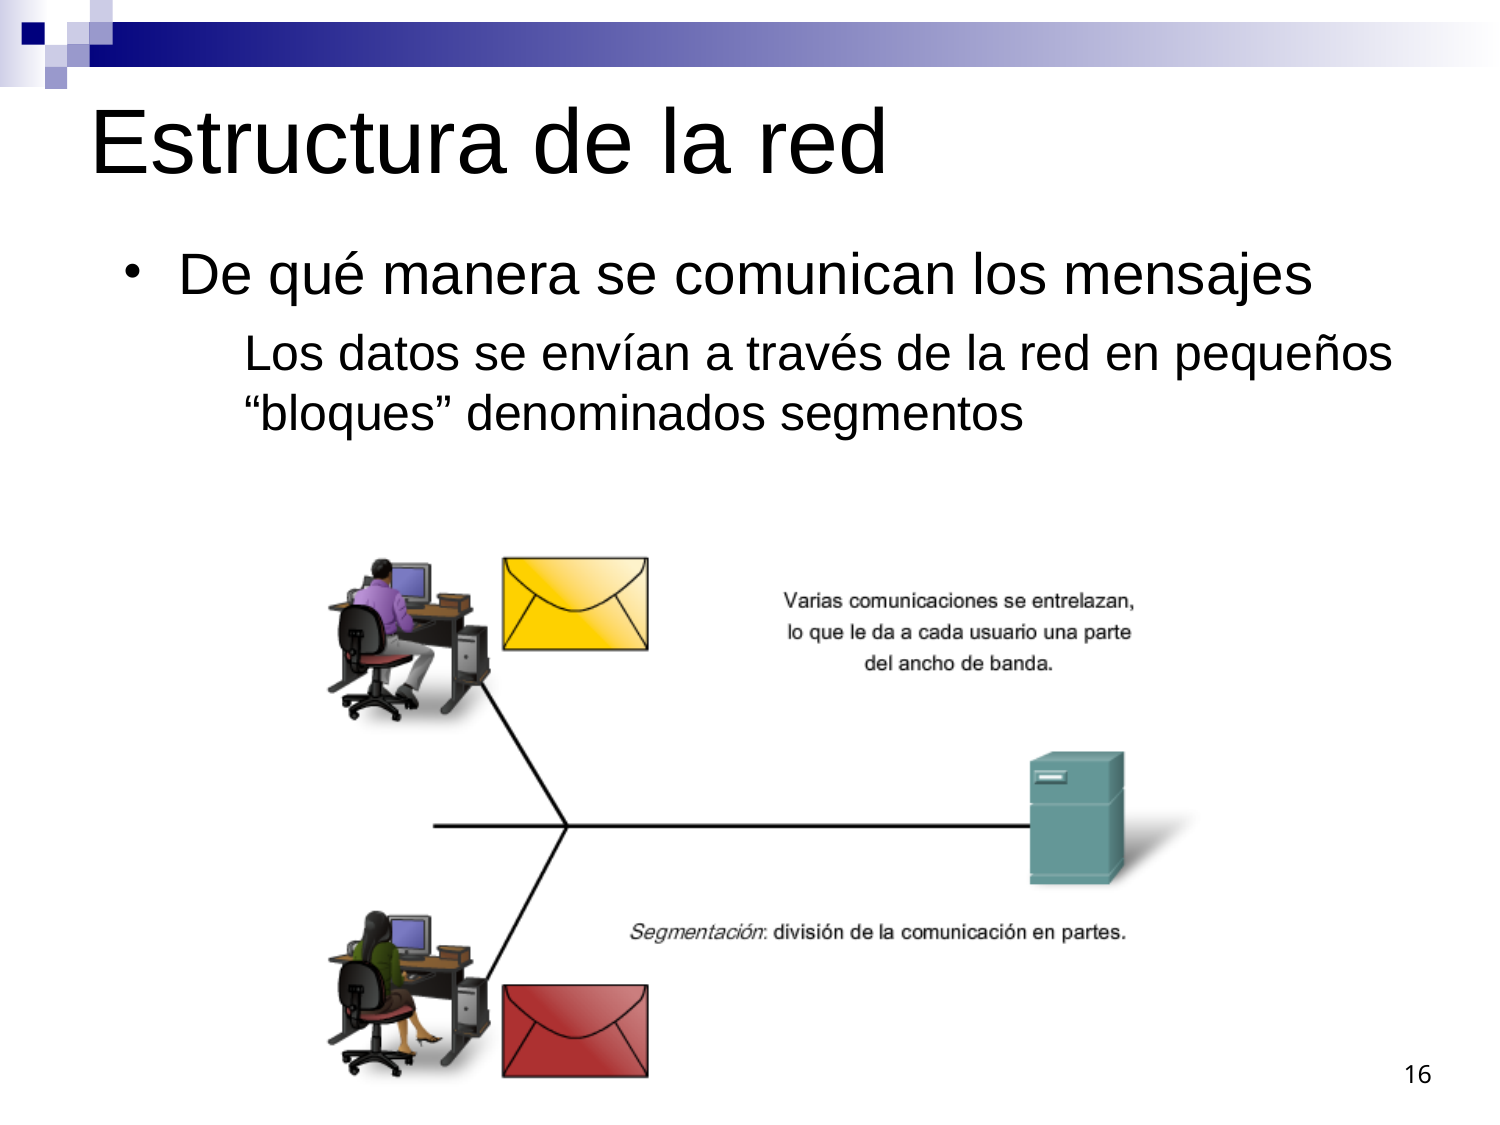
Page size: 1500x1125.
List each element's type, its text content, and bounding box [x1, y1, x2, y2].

text_box De qué manera se comunican los mensajes Los datos se envían a través de la red en pequeños “bloques” denominados segmentos [107, 228, 1411, 1062]
text_box Estructura de la red [75, 19, 1425, 255]
picture [305, 533, 1221, 1094]
text_box <número> [1074, 1025, 1447, 1101]
